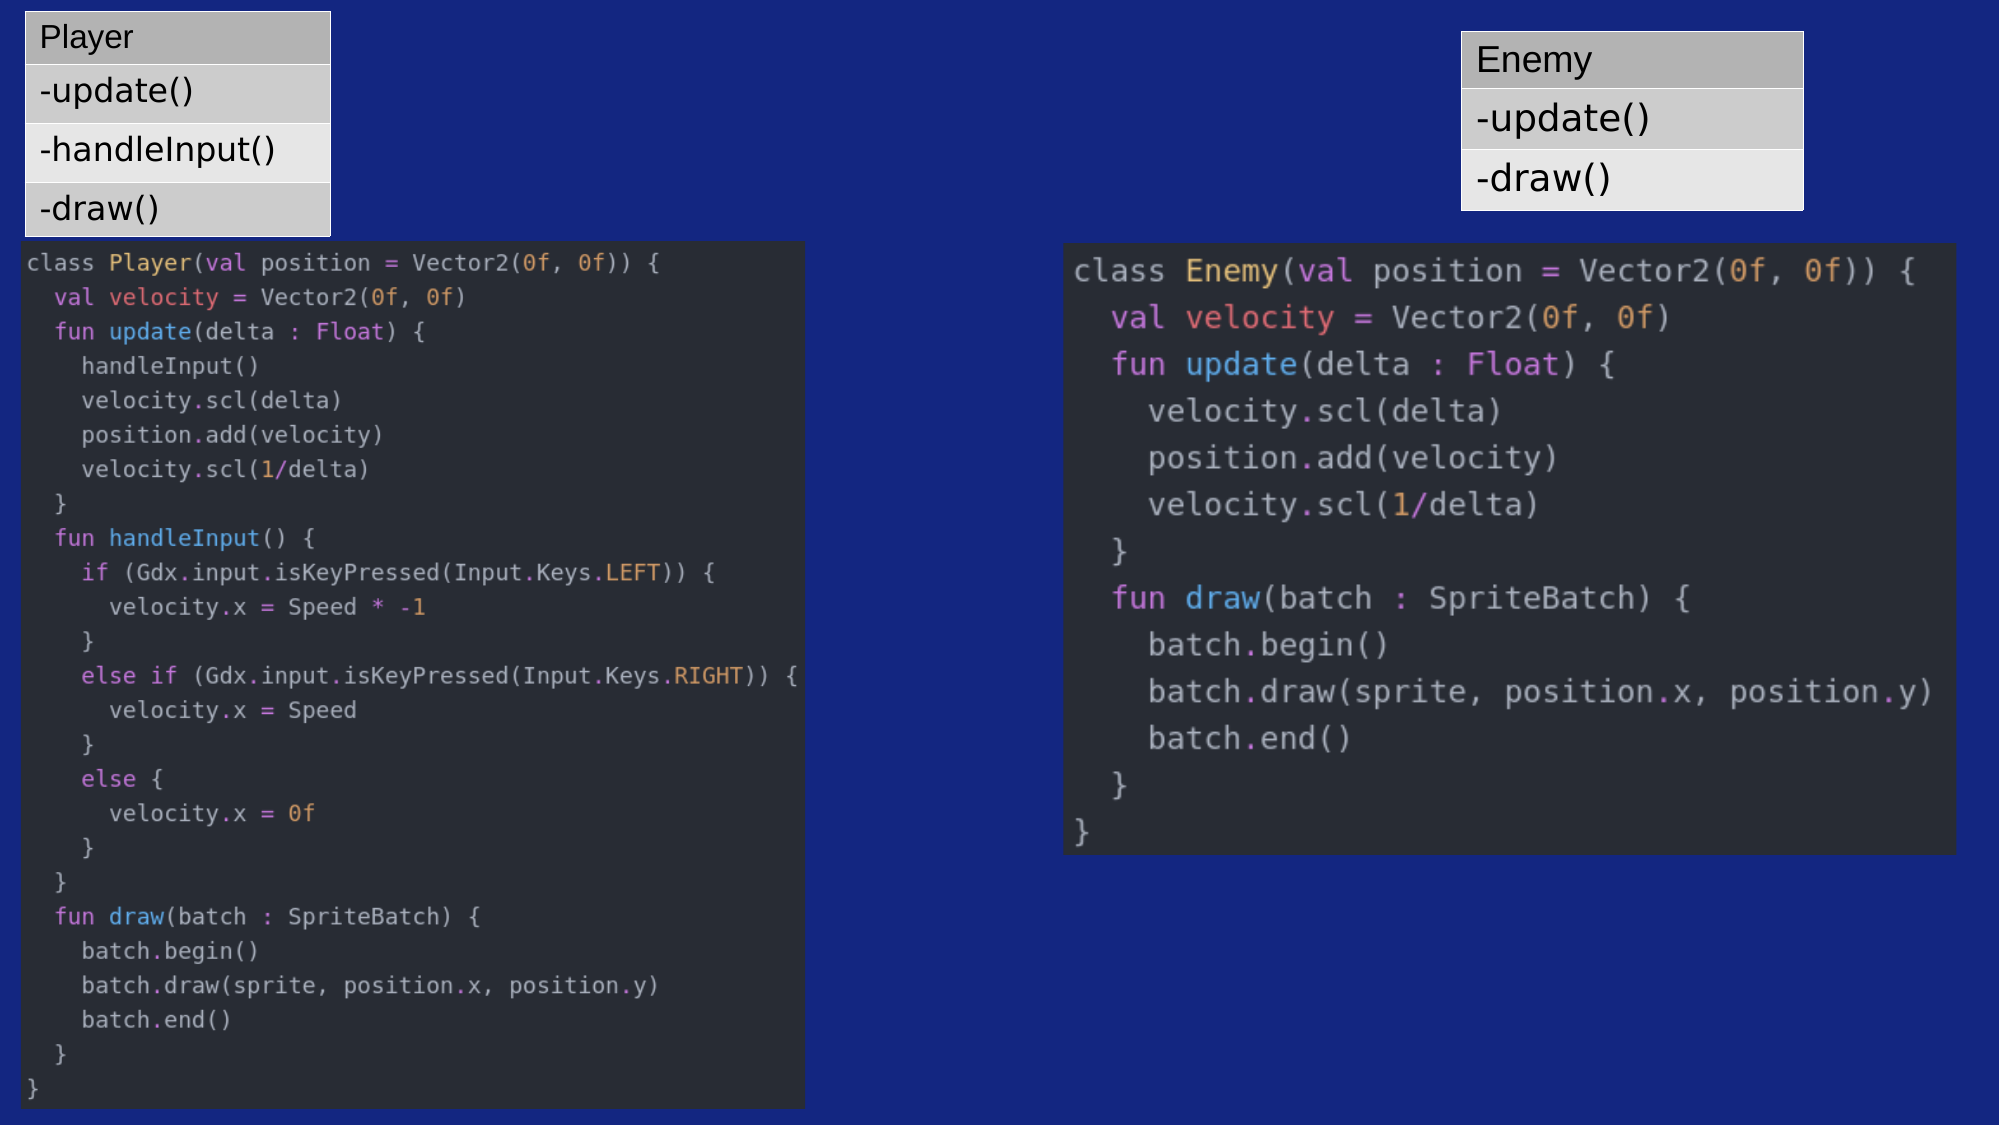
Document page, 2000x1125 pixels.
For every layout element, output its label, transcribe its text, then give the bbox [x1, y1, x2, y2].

picture [1063, 243, 1957, 855]
table_cell -update() [26, 65, 330, 123]
table_cell -draw() [1462, 150, 1803, 210]
table_cell -draw() [26, 183, 330, 236]
table_header Player [26, 12, 330, 64]
table_cell -handleInput() [26, 124, 330, 182]
table_cell -update() [1462, 89, 1803, 149]
table_header Enemy [1462, 32, 1803, 88]
picture [20, 241, 806, 1109]
